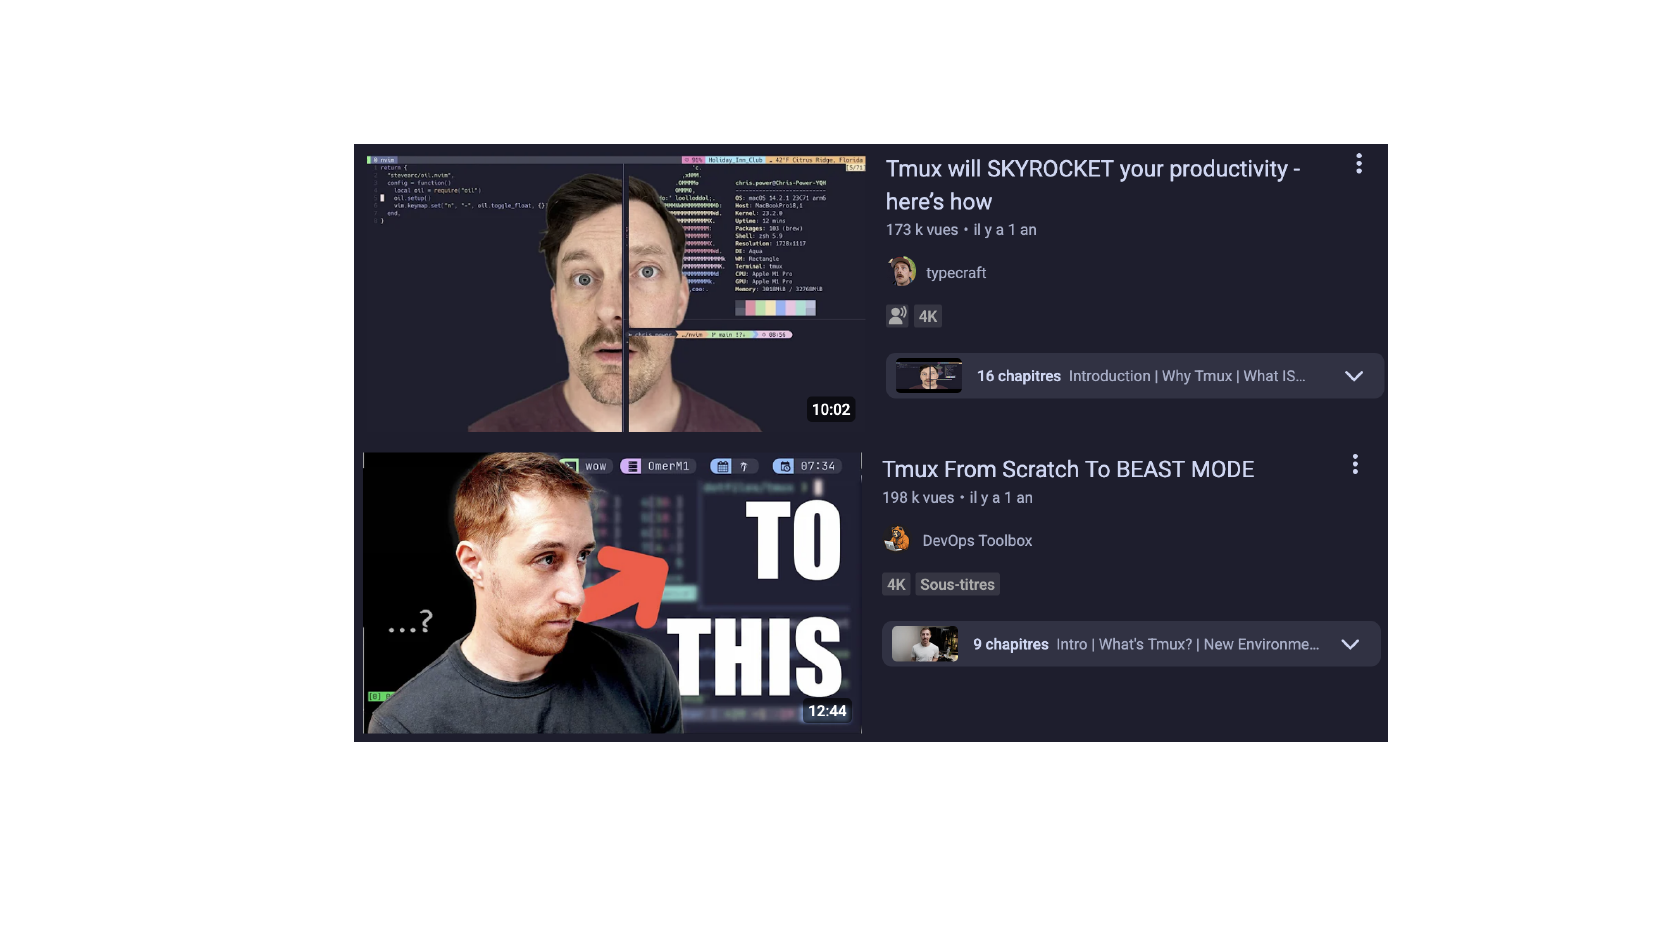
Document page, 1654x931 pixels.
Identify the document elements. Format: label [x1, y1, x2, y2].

picture [354, 144, 1388, 742]
